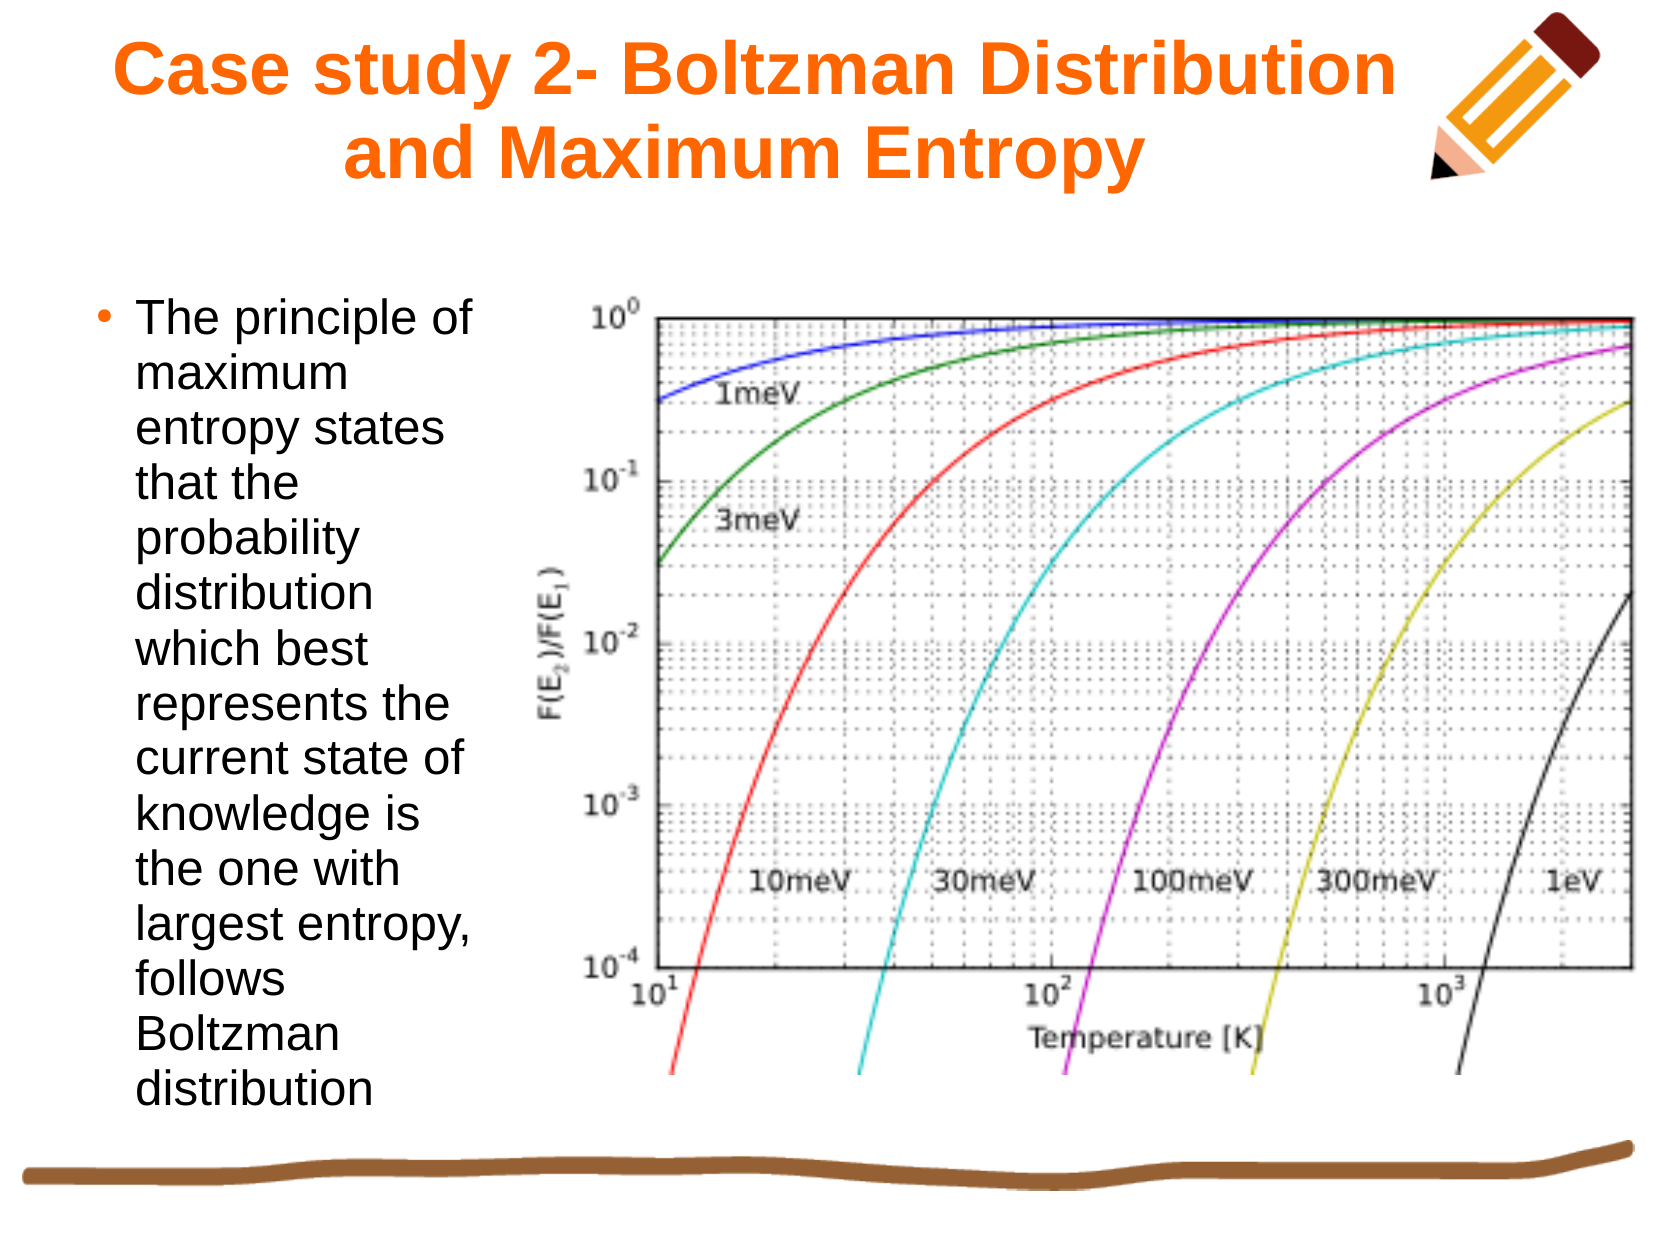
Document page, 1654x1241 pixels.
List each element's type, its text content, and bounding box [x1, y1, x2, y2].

picture [518, 283, 1654, 1075]
list The principle of maximum entropy states that the probability distribution which best represents the current state of knowledge is the one with largest entropy, follows Boltzman distribution [82, 290, 497, 1122]
title Case study 2- Boltzman Distribution and Maximum Entropy [82, 26, 1430, 195]
picture [1430, 12, 1601, 181]
picture [22, 1140, 1635, 1191]
